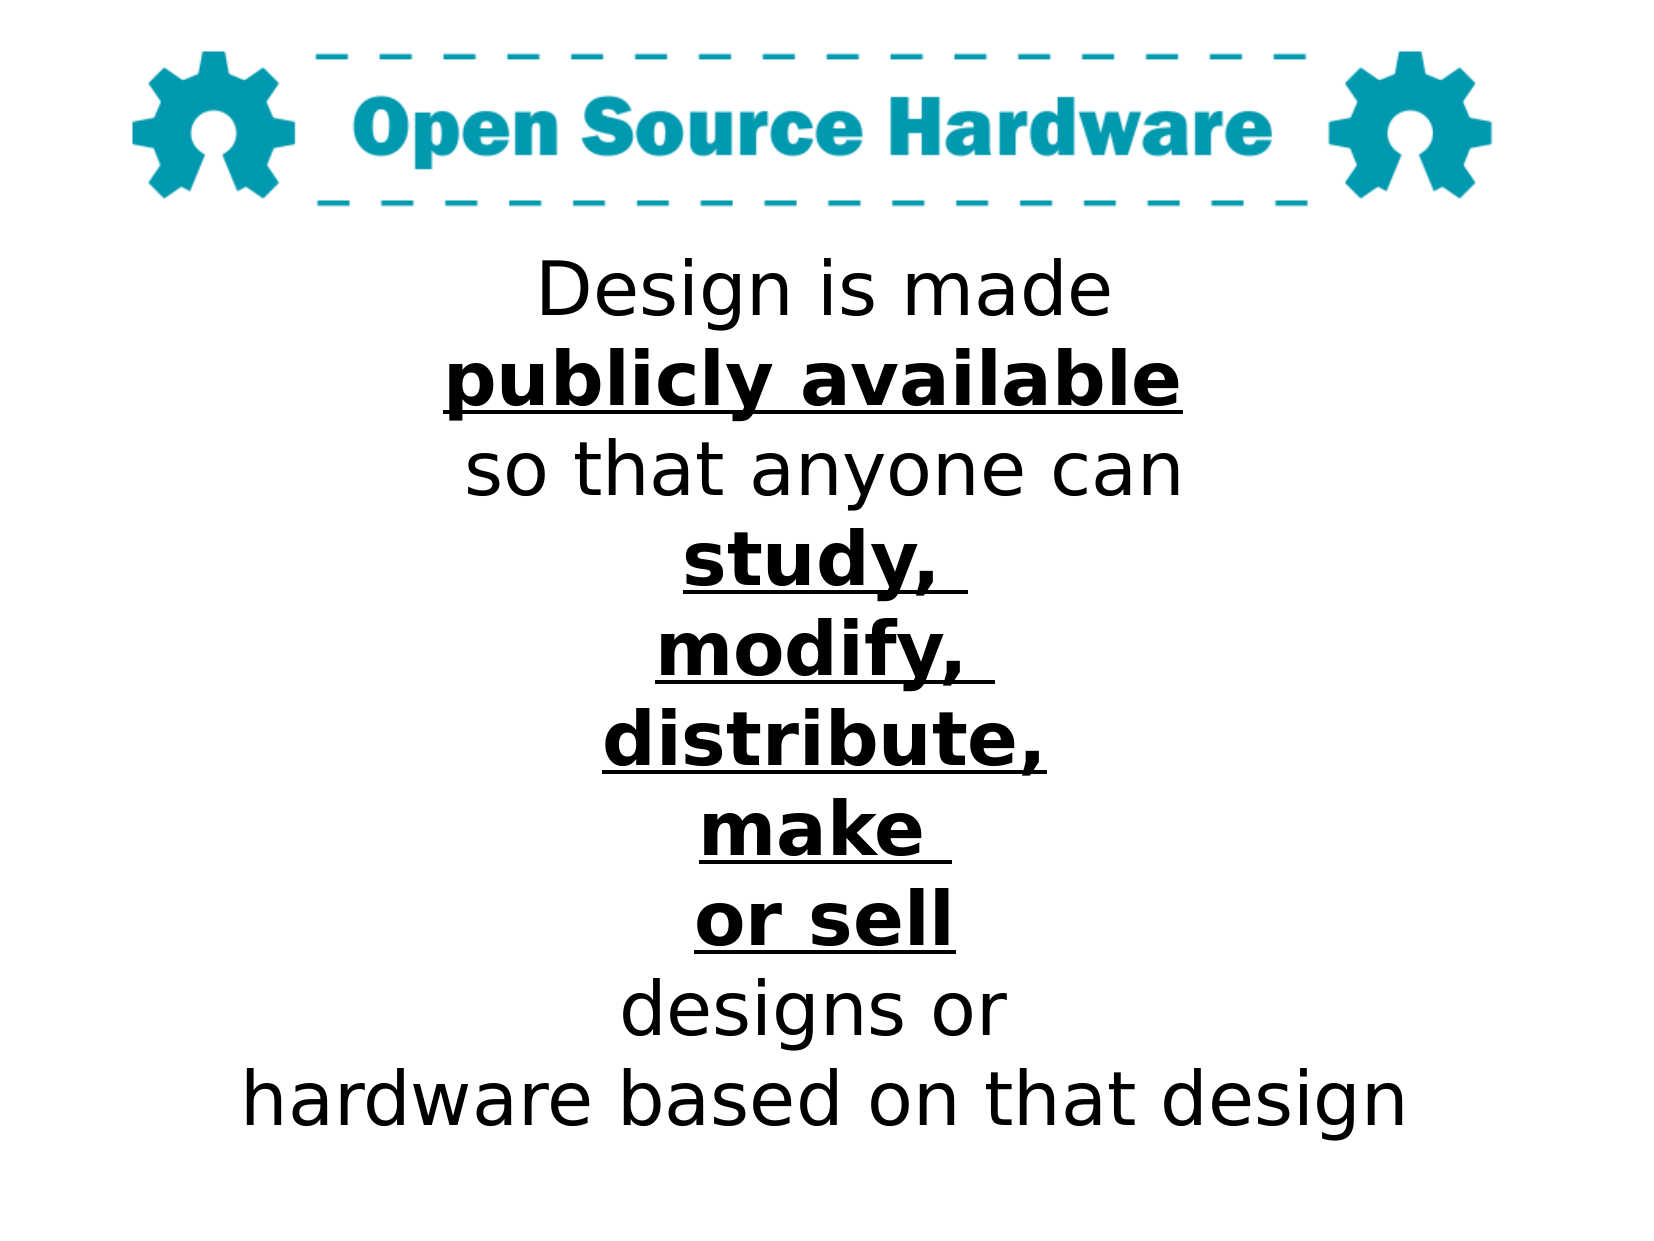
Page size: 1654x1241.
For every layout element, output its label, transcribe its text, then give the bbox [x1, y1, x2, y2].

text_box Design is made publicly available so that anyone can study, modify, distribute, make or sell designs or hardware based on that design [15, 165, 1636, 1110]
picture [114, 11, 1530, 240]
